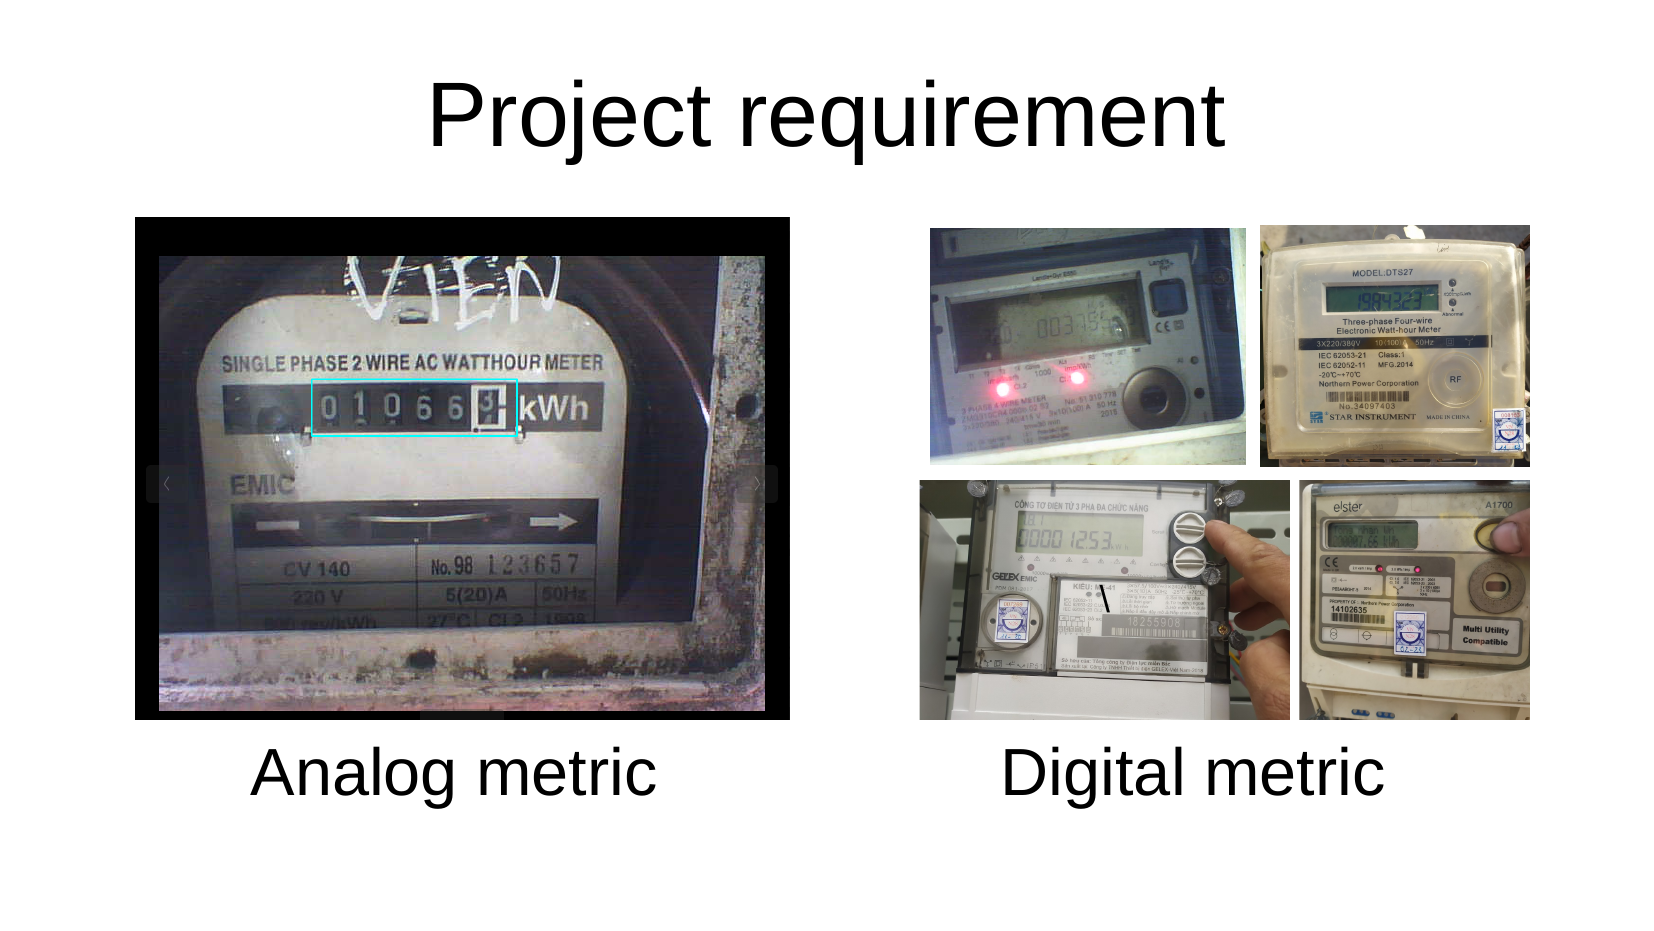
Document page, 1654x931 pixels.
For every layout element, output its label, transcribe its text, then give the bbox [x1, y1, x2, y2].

picture [135, 217, 790, 721]
picture [1299, 480, 1531, 720]
list Analog metric [180, 735, 901, 826]
picture [930, 228, 1246, 466]
picture [1260, 225, 1531, 467]
title Project requirement [82, 37, 1571, 193]
picture [919, 480, 1291, 720]
list Digital metric [930, 735, 1654, 825]
